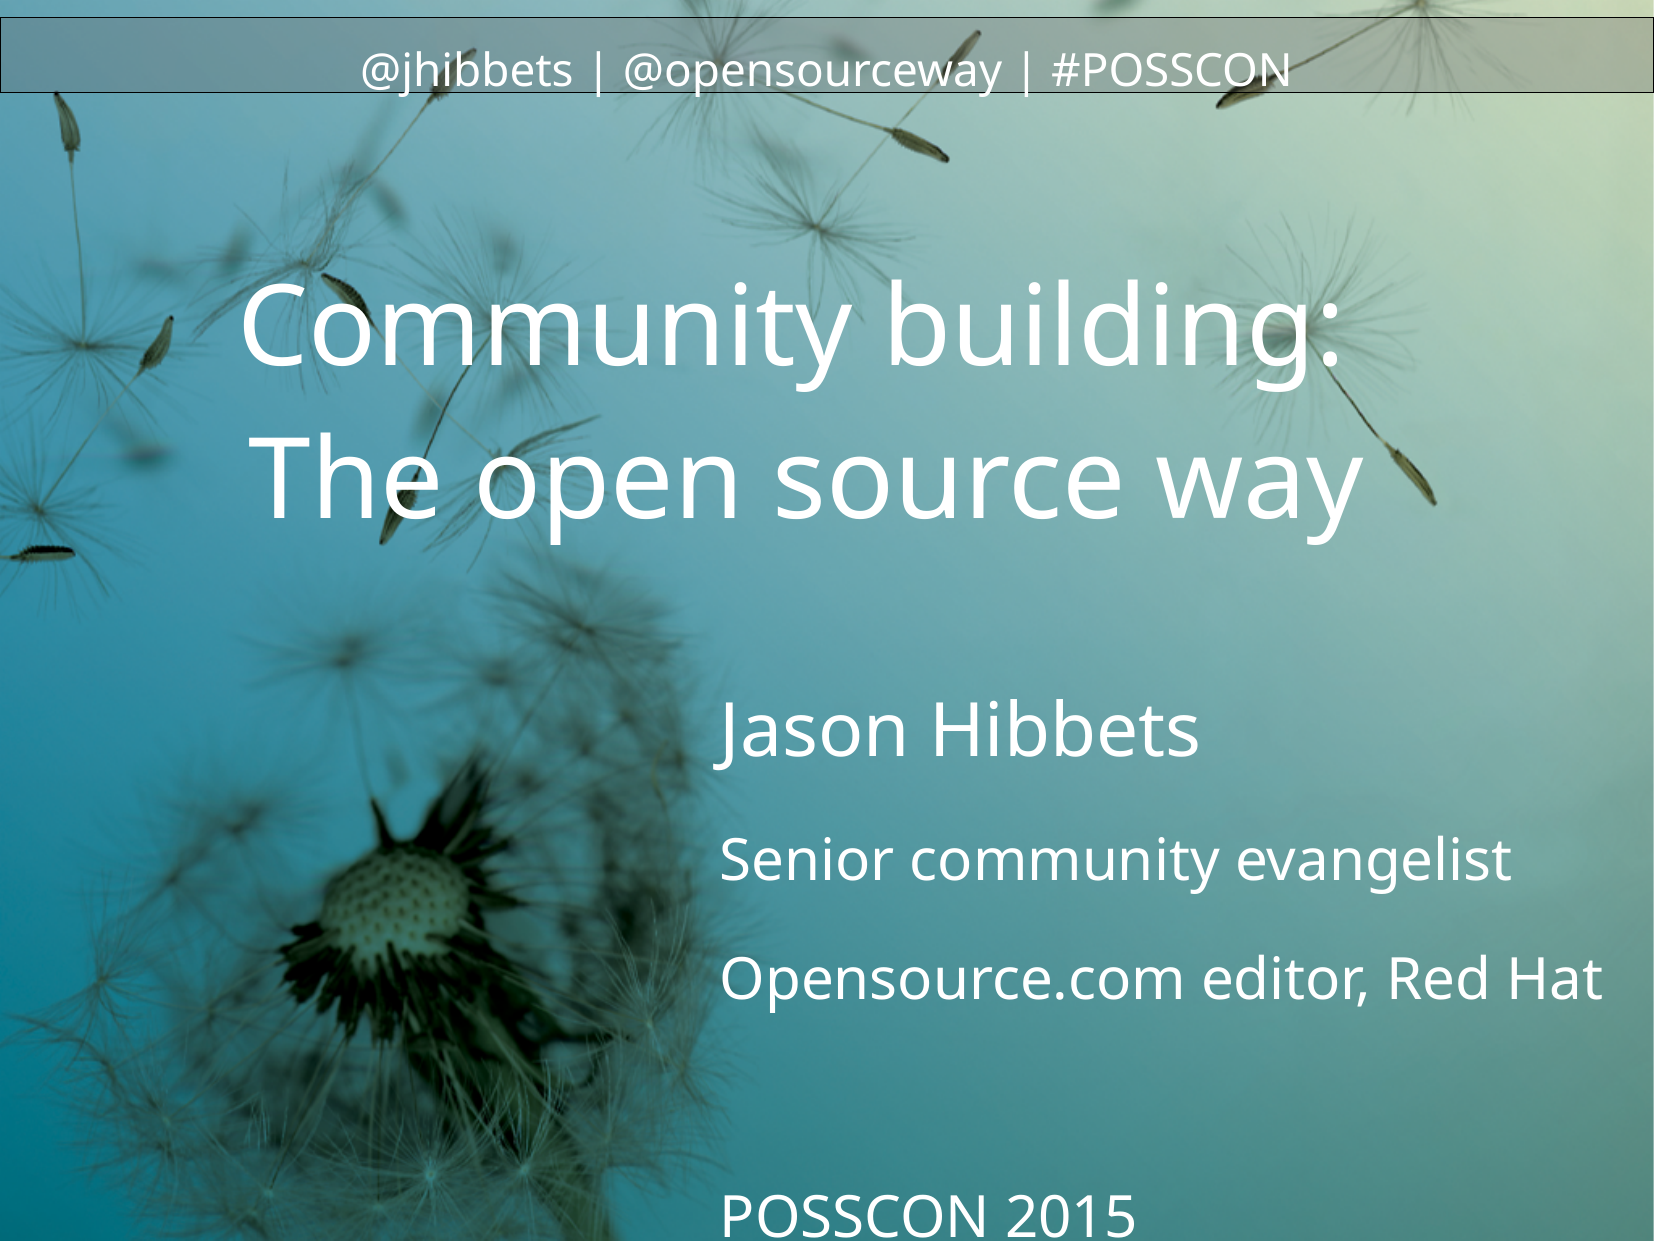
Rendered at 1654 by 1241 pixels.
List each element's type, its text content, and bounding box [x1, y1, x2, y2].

text_box Community building: The open source way [41, 237, 1572, 479]
picture [0, 93, 1654, 1241]
picture [0, 0, 1654, 17]
text_box Jason Hibbets Senior community evangelist Opensource.com editor, Red Hat POSSCON 2015 April 14, 2015 [705, 618, 1651, 1146]
